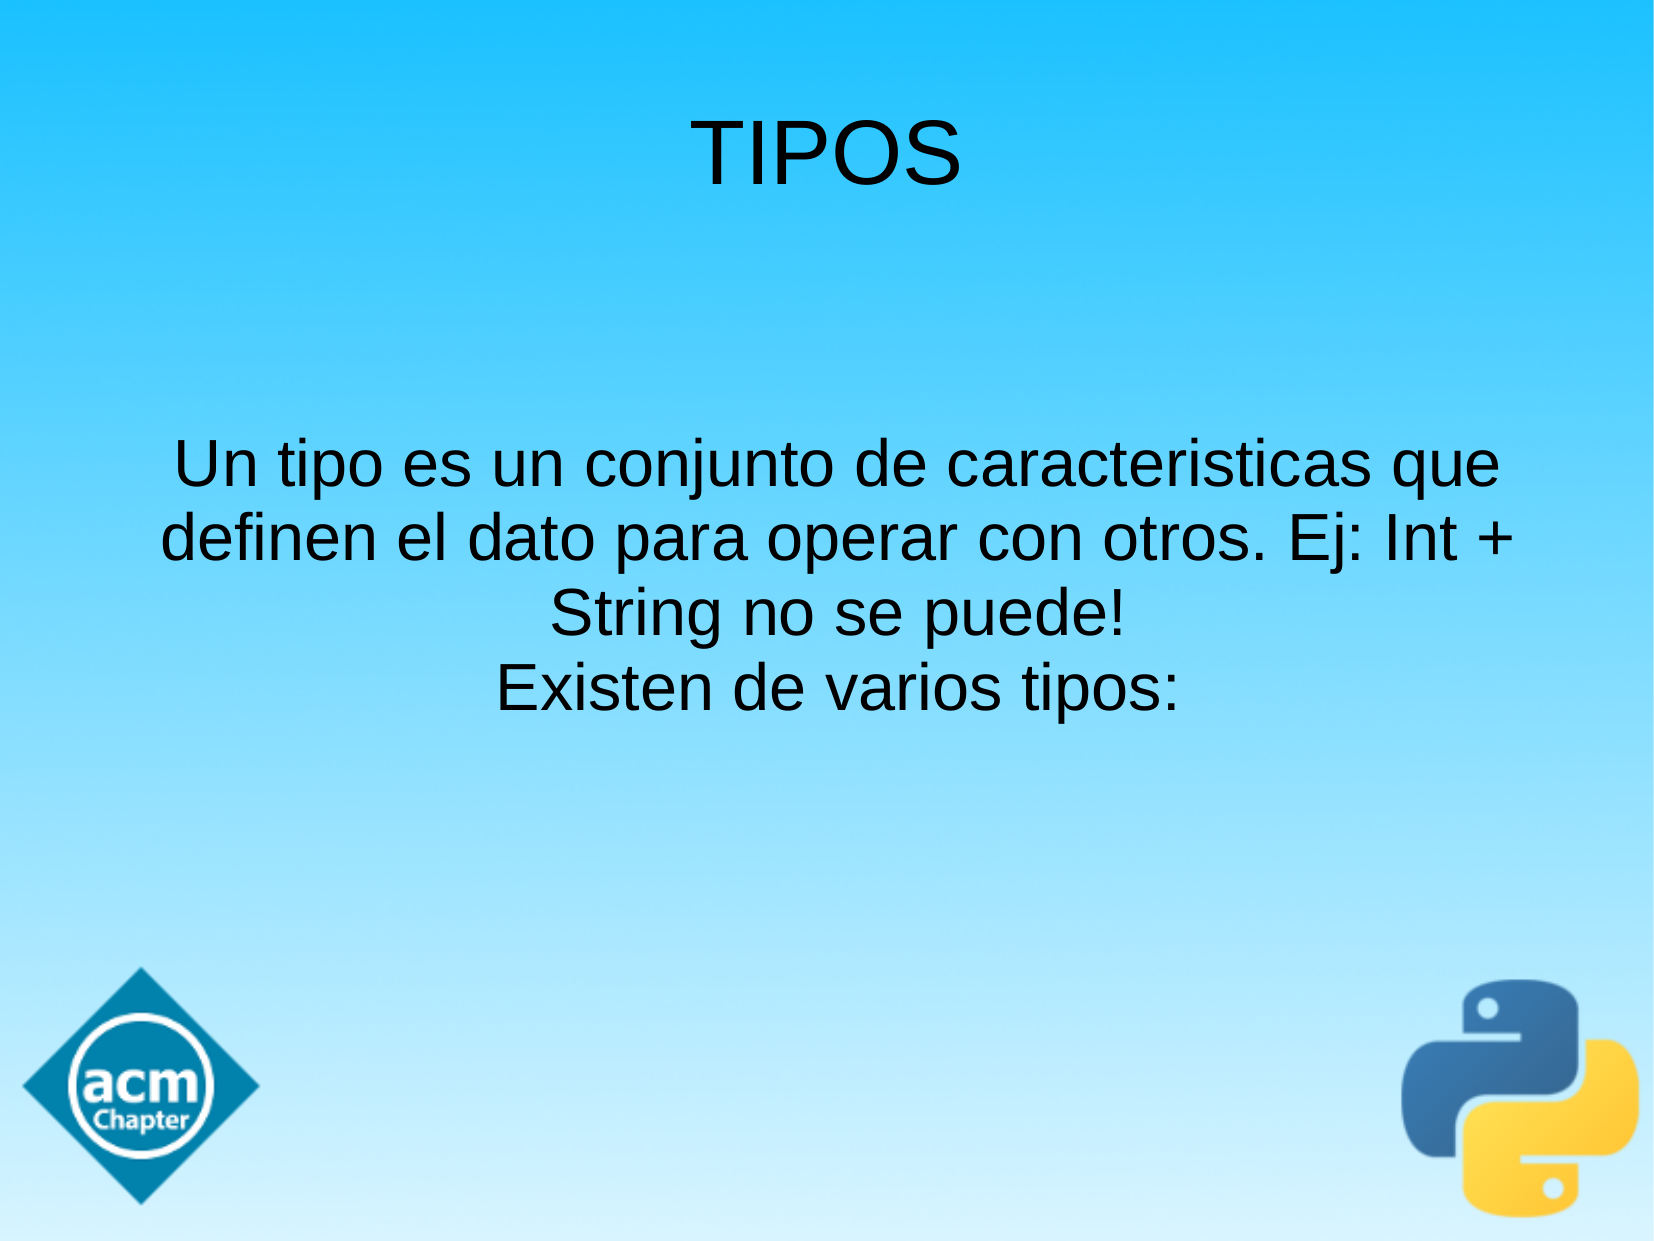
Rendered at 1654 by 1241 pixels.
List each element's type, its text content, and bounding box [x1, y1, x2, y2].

title TIPOS [82, 49, 1571, 257]
subtitle Un tipo es un conjunto de caracteristicas que definen el dato para operar con otros. Ej: Int + String no se puede! Existen de varios tipos: [94, 290, 1583, 1010]
picture [0, 0, 1654, 1241]
